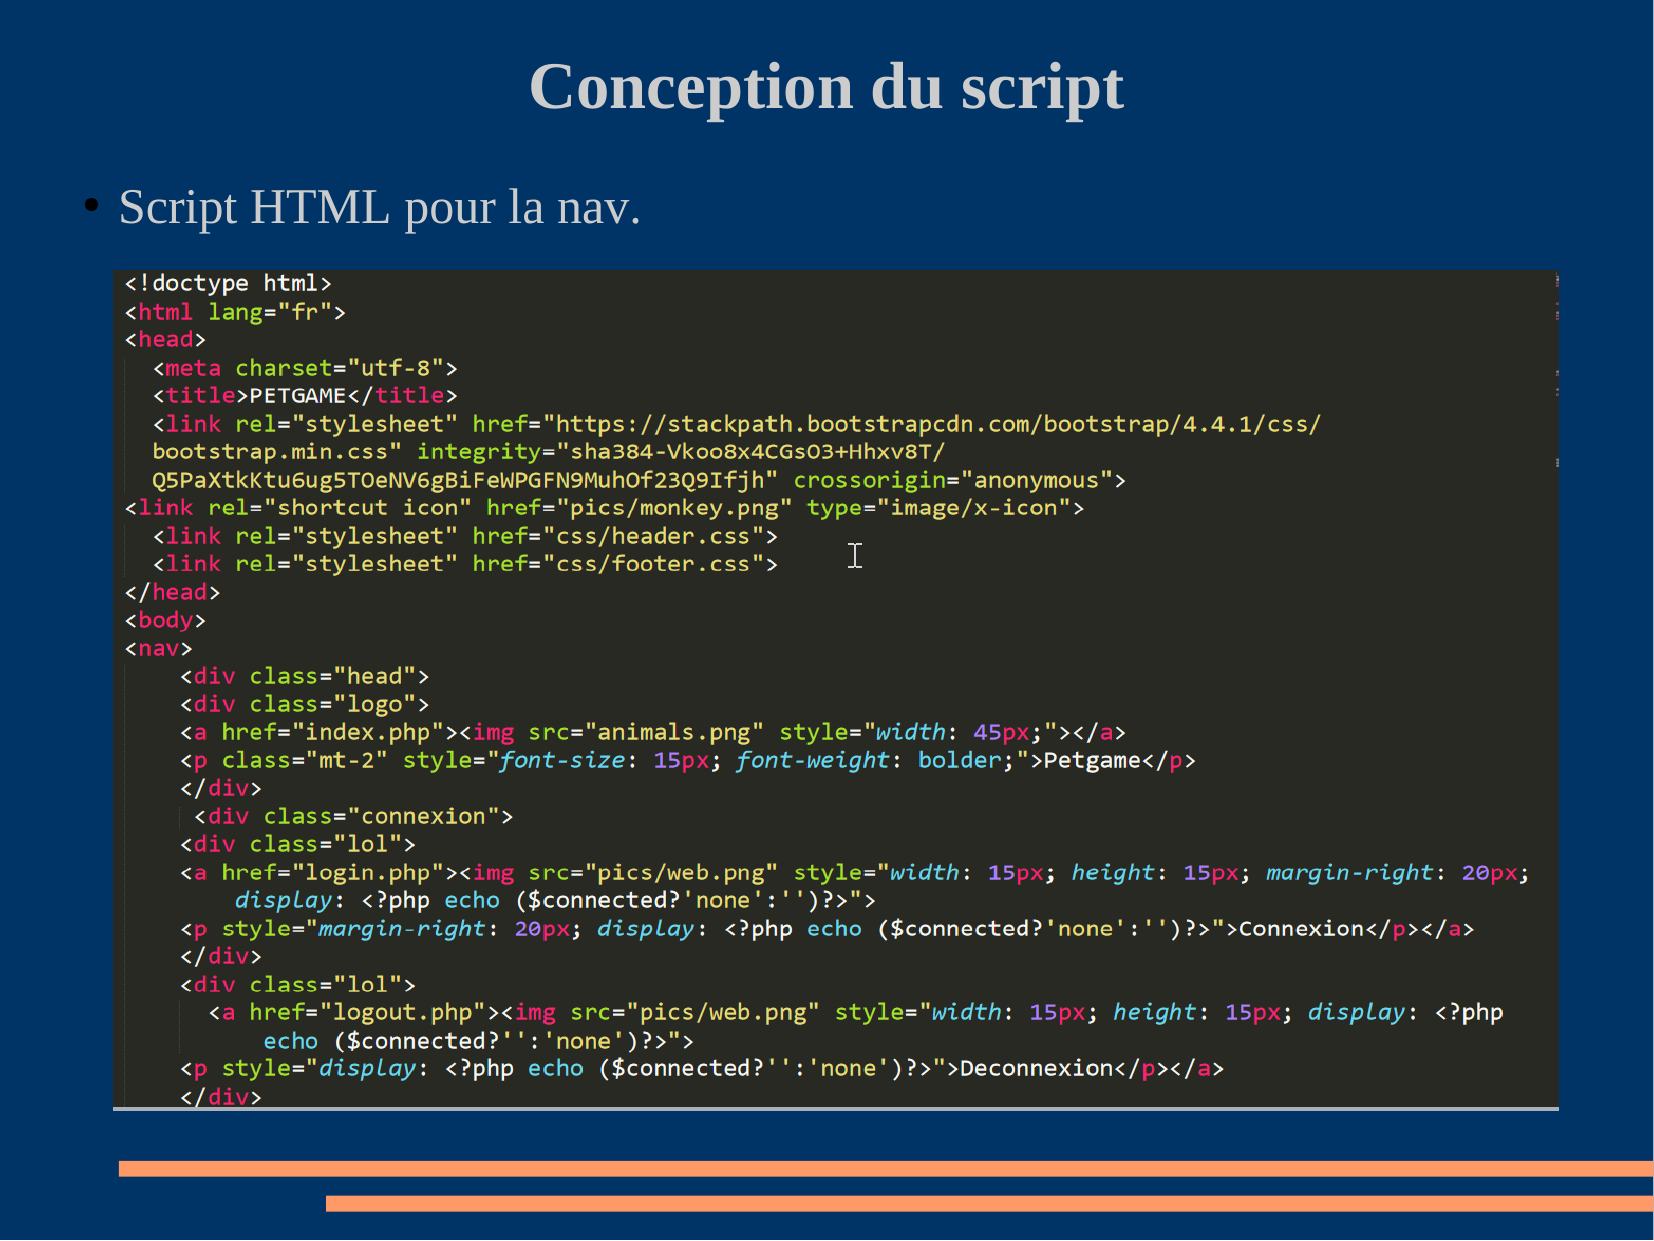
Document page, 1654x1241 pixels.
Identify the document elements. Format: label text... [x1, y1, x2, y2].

subtitle Conception du script Script HTML pour la nav. [82, 49, 1571, 1109]
